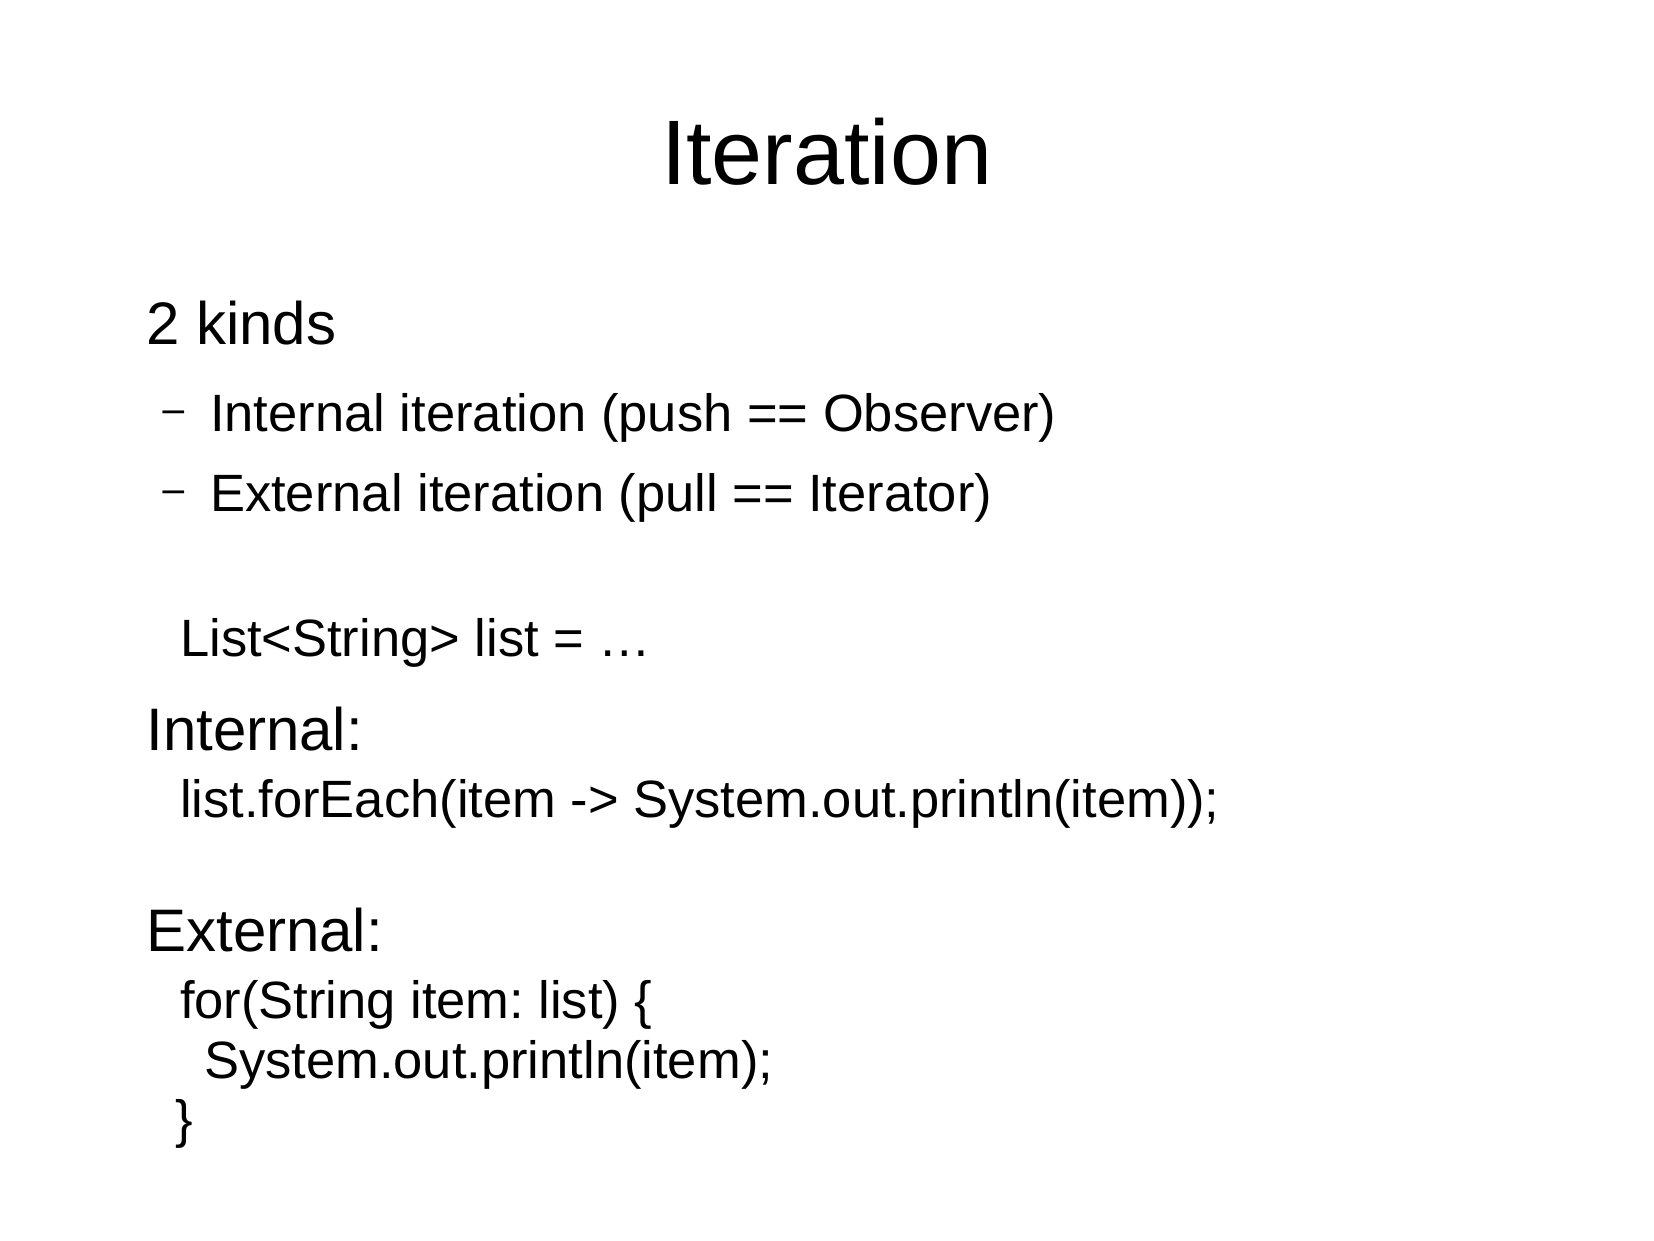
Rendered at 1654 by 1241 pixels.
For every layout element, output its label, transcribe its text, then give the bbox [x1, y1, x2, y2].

title Iteration [82, 49, 1571, 257]
list 2 kinds Internal iteration (push == Observer) External iteration (pull == Iterator) List<String> list = … Internal: list.forEach(item -> System.out.println(item)); External: for(String item: list) { System.out.println(item); } [82, 290, 1571, 1156]
